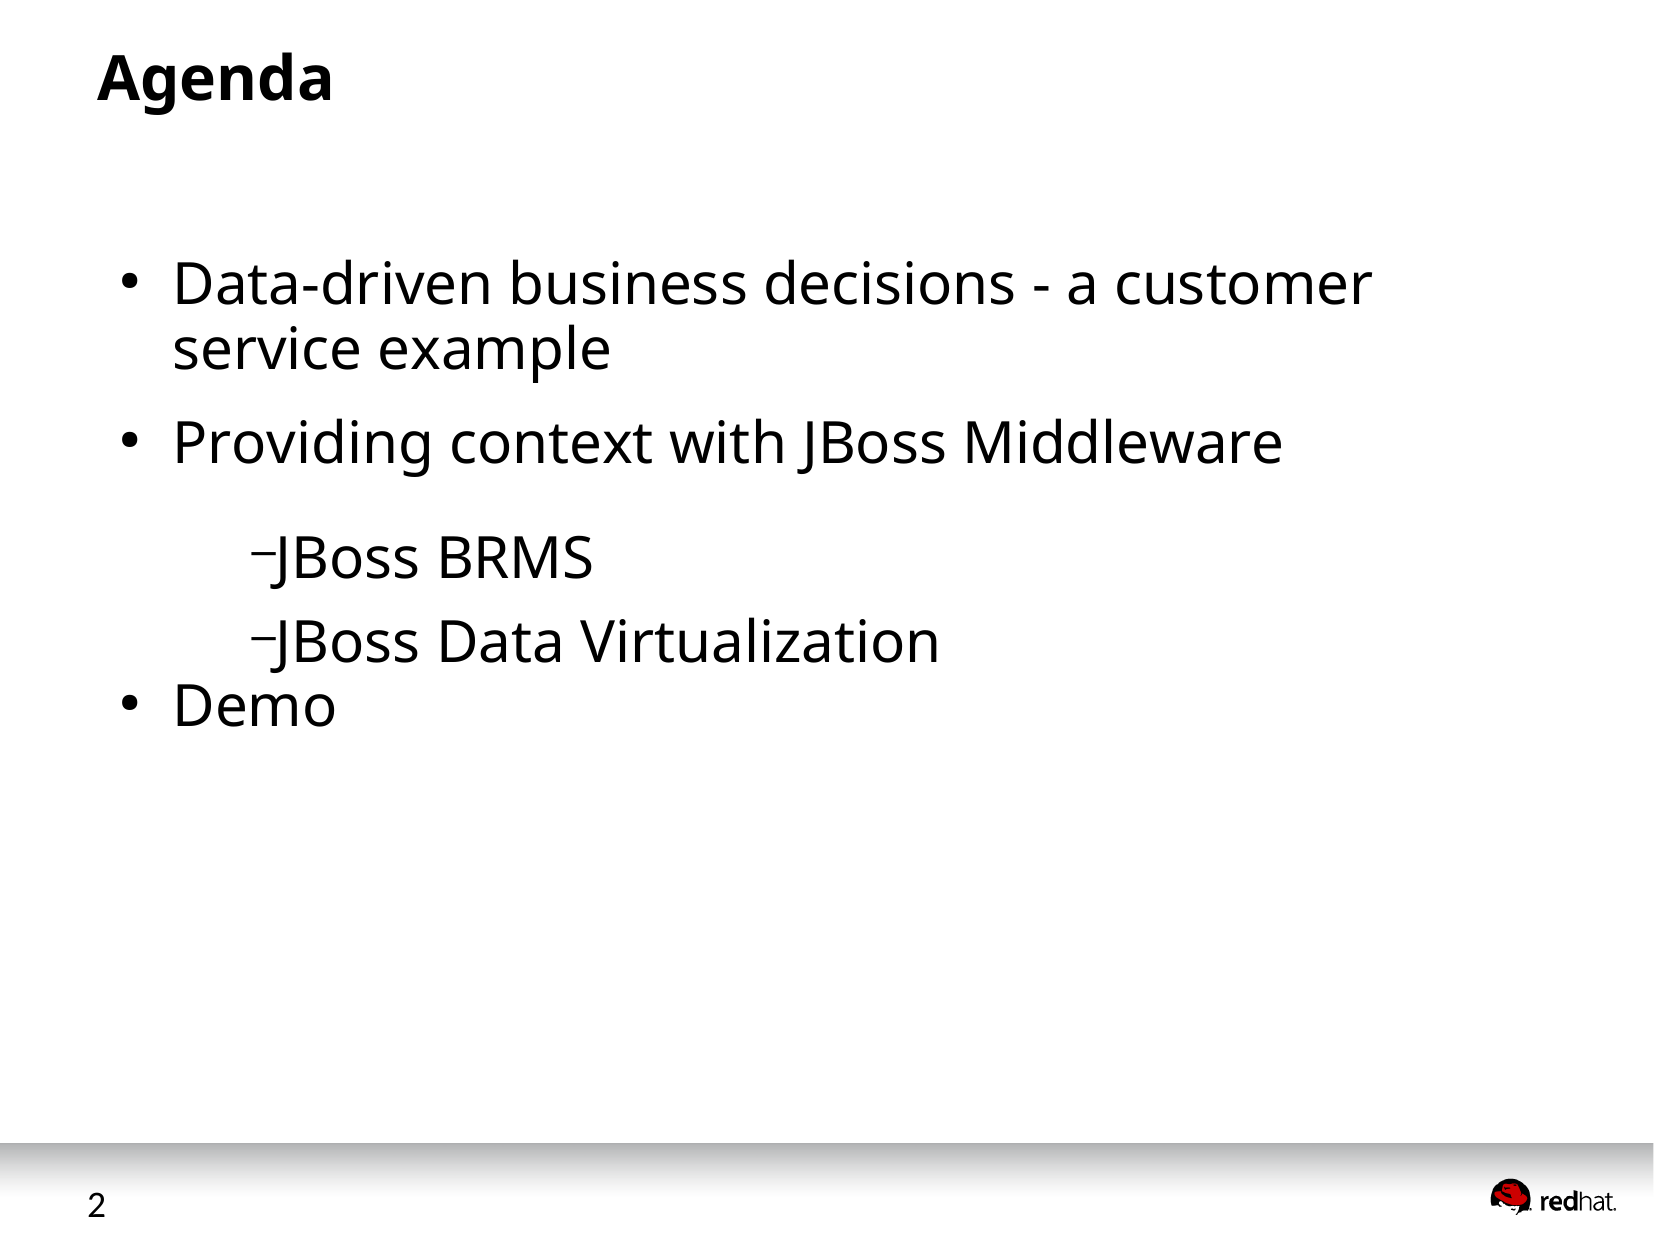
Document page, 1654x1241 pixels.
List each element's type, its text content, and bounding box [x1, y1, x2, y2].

title Agenda [82, 37, 1571, 225]
picture [0, 1143, 1654, 1241]
list Data-driven business decisions - a customer service example Providing context with JBoss Middleware JBoss BRMS JBoss Data Virtualization Demo [86, 244, 1575, 1039]
